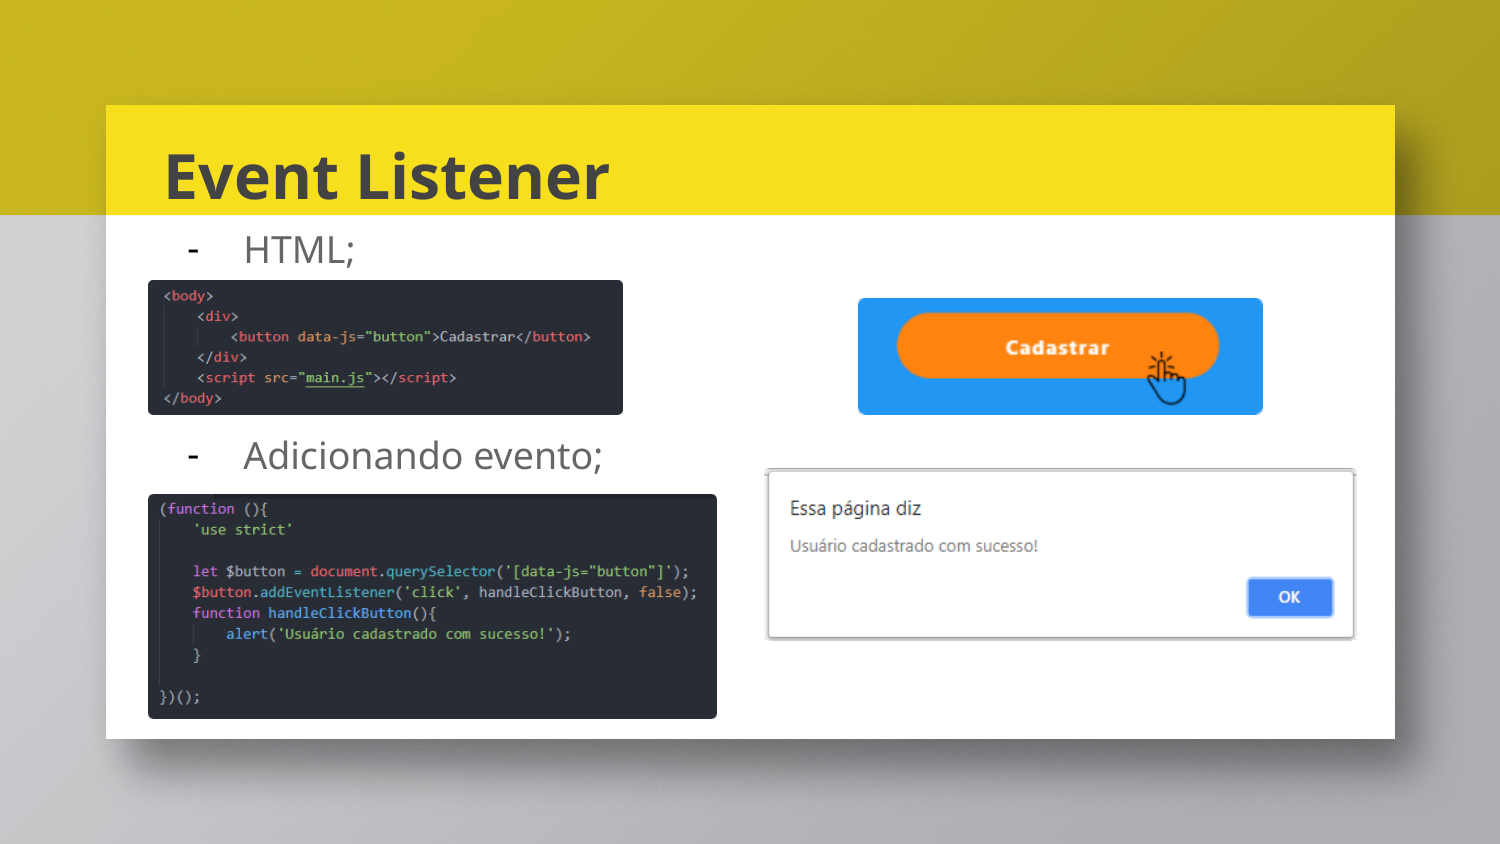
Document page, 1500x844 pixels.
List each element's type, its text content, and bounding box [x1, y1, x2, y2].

title Event Listener [148, 117, 1319, 228]
text_box HTML; [153, 217, 646, 281]
picture [0, 0, 1500, 844]
text_box Adicionando evento; [153, 425, 646, 484]
